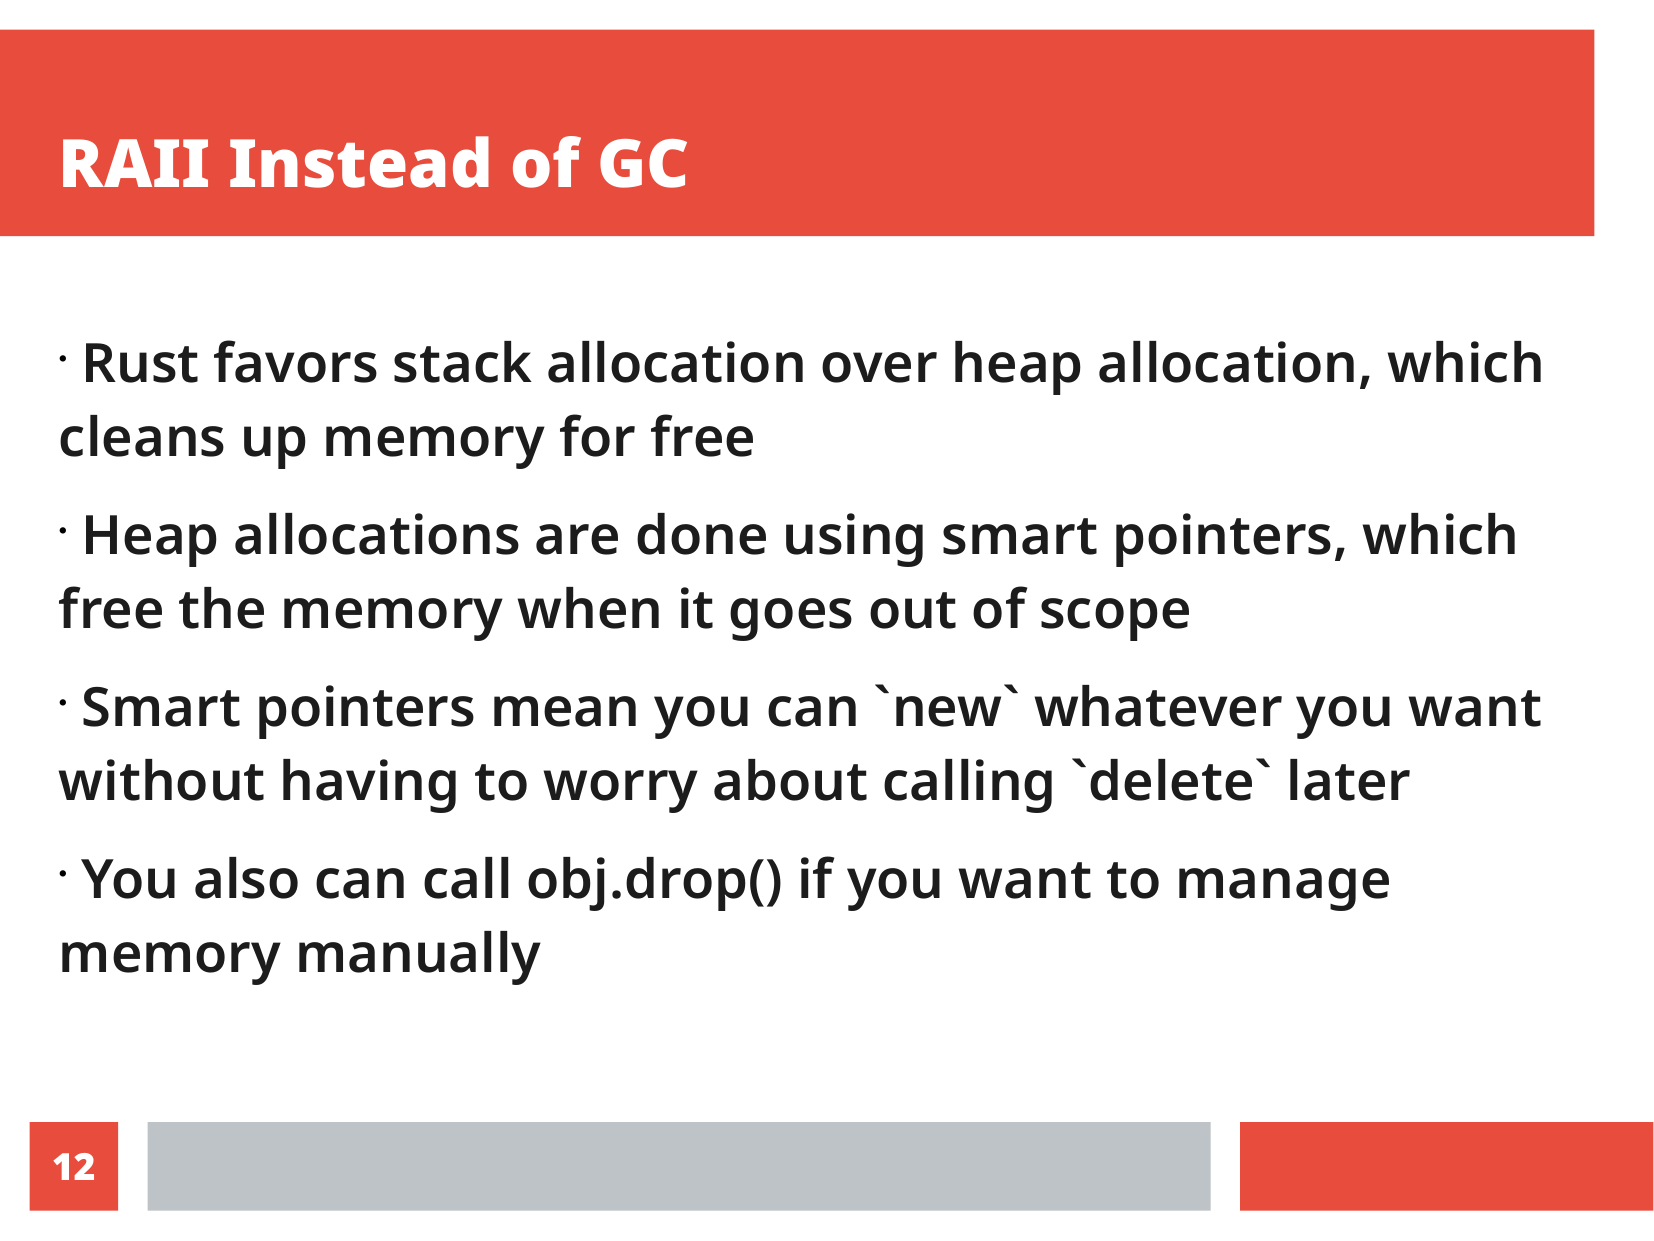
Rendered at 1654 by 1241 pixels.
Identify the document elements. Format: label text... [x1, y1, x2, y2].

title RAII Instead of GC [59, 59, 1595, 207]
list Rust favors stack allocation over heap allocation, which cleans up memory for free Heap allocations are done using smart pointers, which free the memory when it goes out of scope Smart pointers mean you can `new` whatever you want without having to worry about calling `delete` later You also can call obj.drop() if you want to manage memory manually [59, 324, 1565, 1093]
